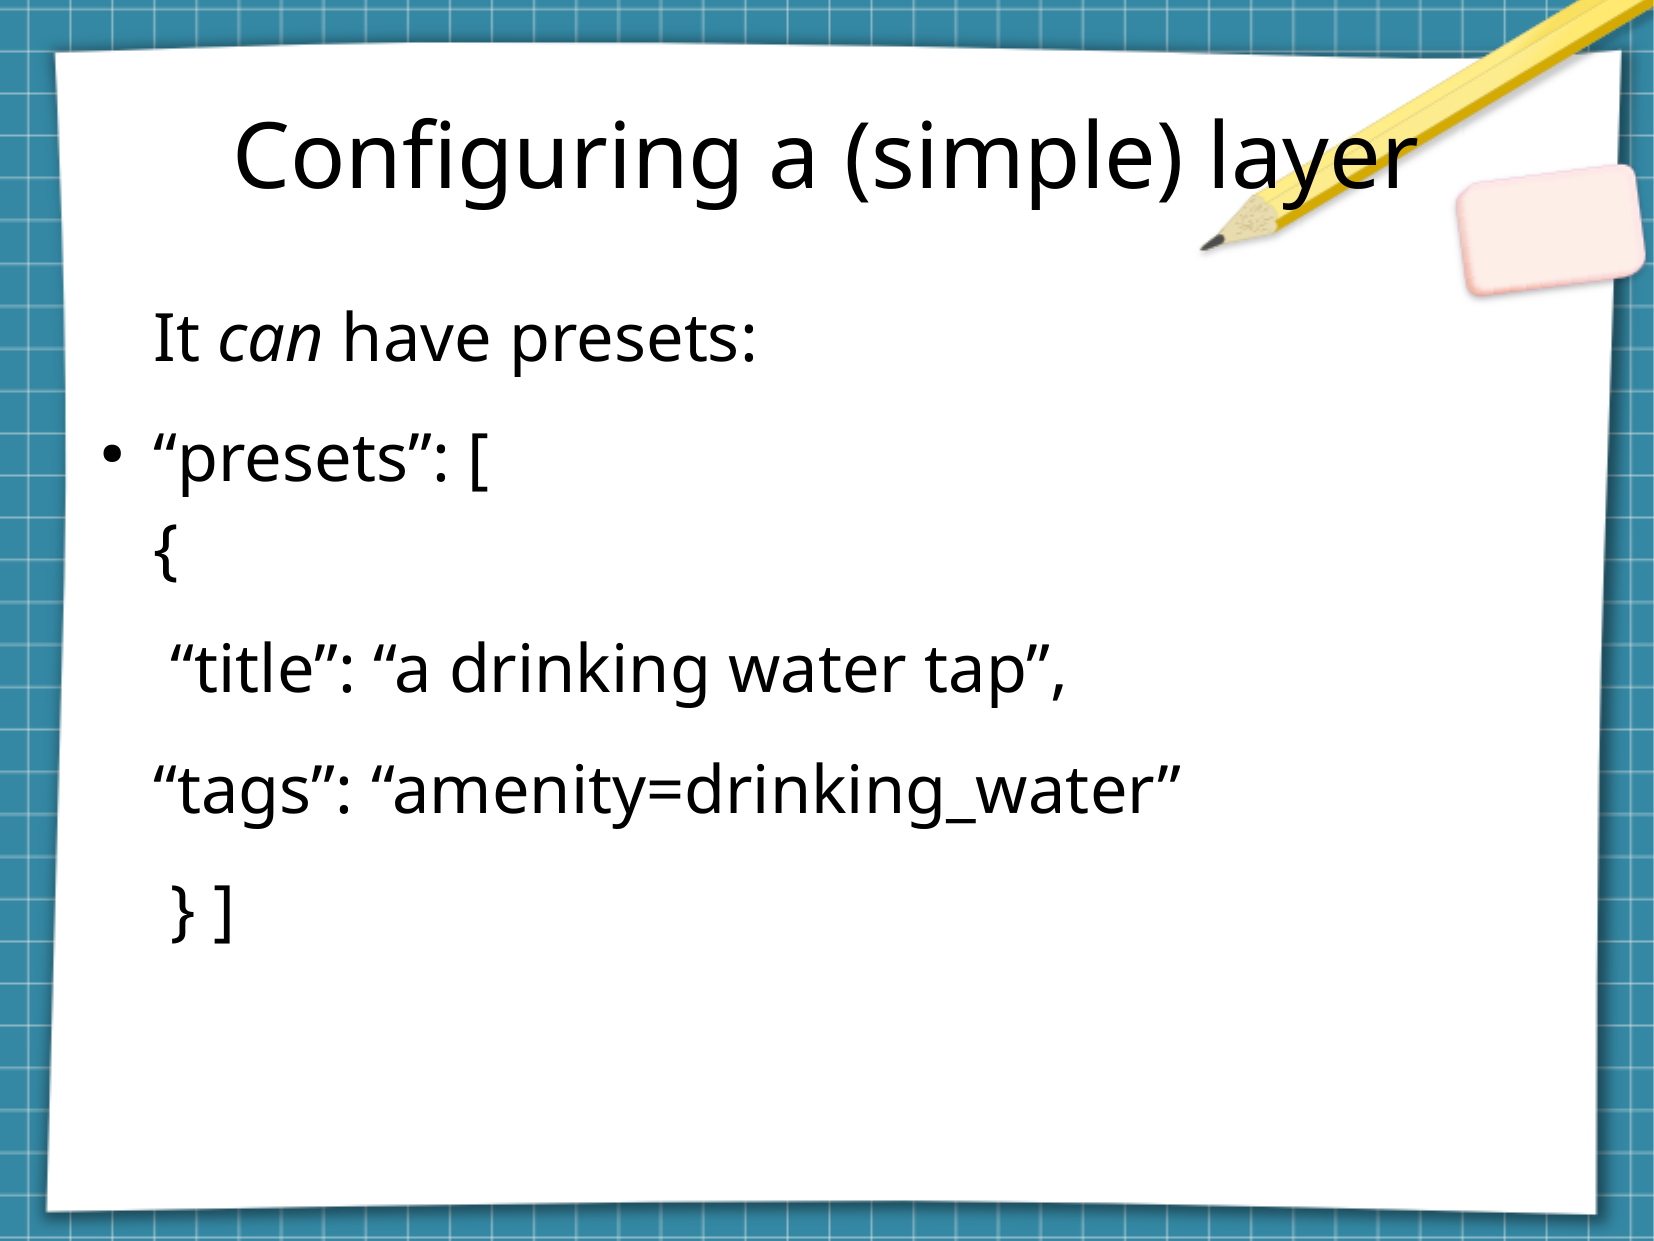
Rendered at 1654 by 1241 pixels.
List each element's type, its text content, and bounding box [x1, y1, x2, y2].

list It can have presets: “presets”: [ { “title”: “a drinking water tap”, “tags”: “amenity=drinking_water” } ] [82, 290, 1571, 1138]
picture [0, 0, 1654, 1241]
title Configuring a (simple) layer [82, 49, 1571, 257]
